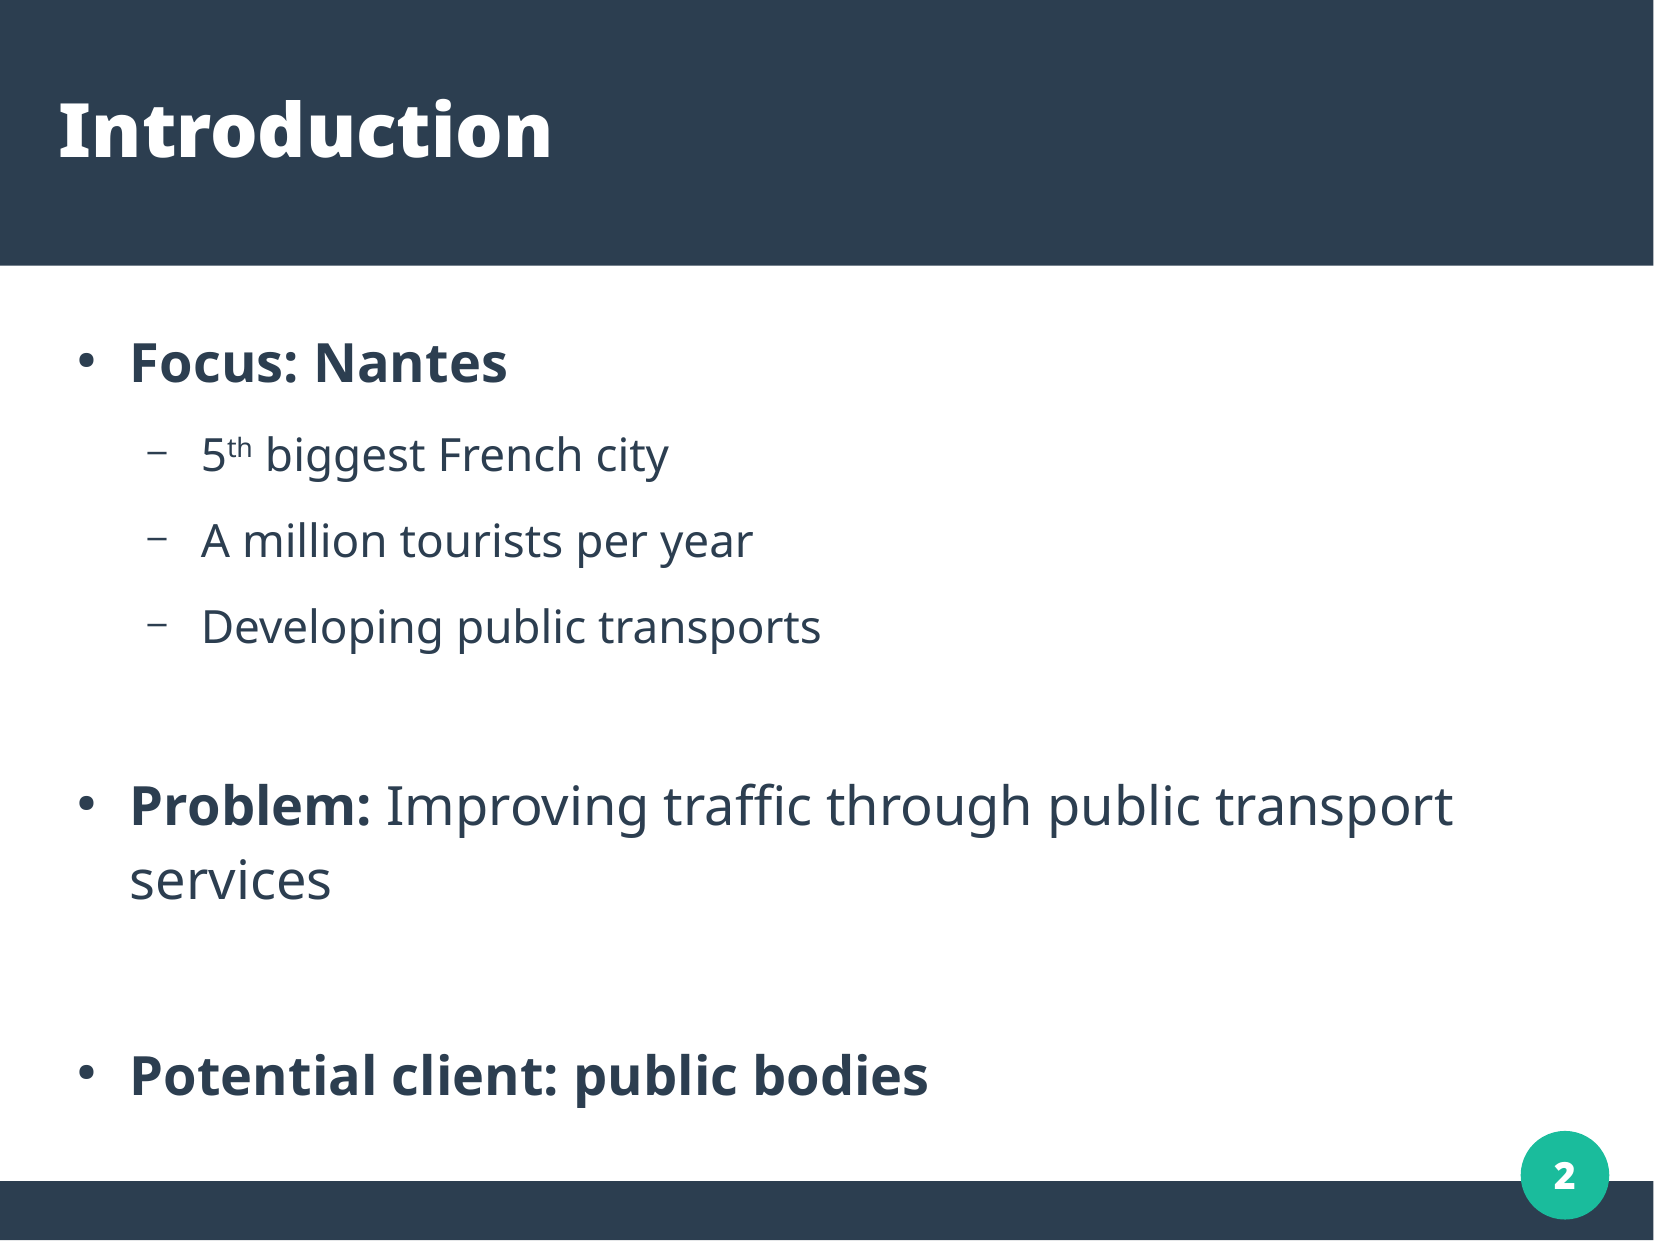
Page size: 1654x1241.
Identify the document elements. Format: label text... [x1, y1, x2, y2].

list Focus: Nantes 5th biggest French city A million tourists per year Developing public transports Problem: Improving traffic through public transport services Potential client: public bodies [59, 324, 1595, 1152]
title Introduction [59, 49, 1595, 207]
